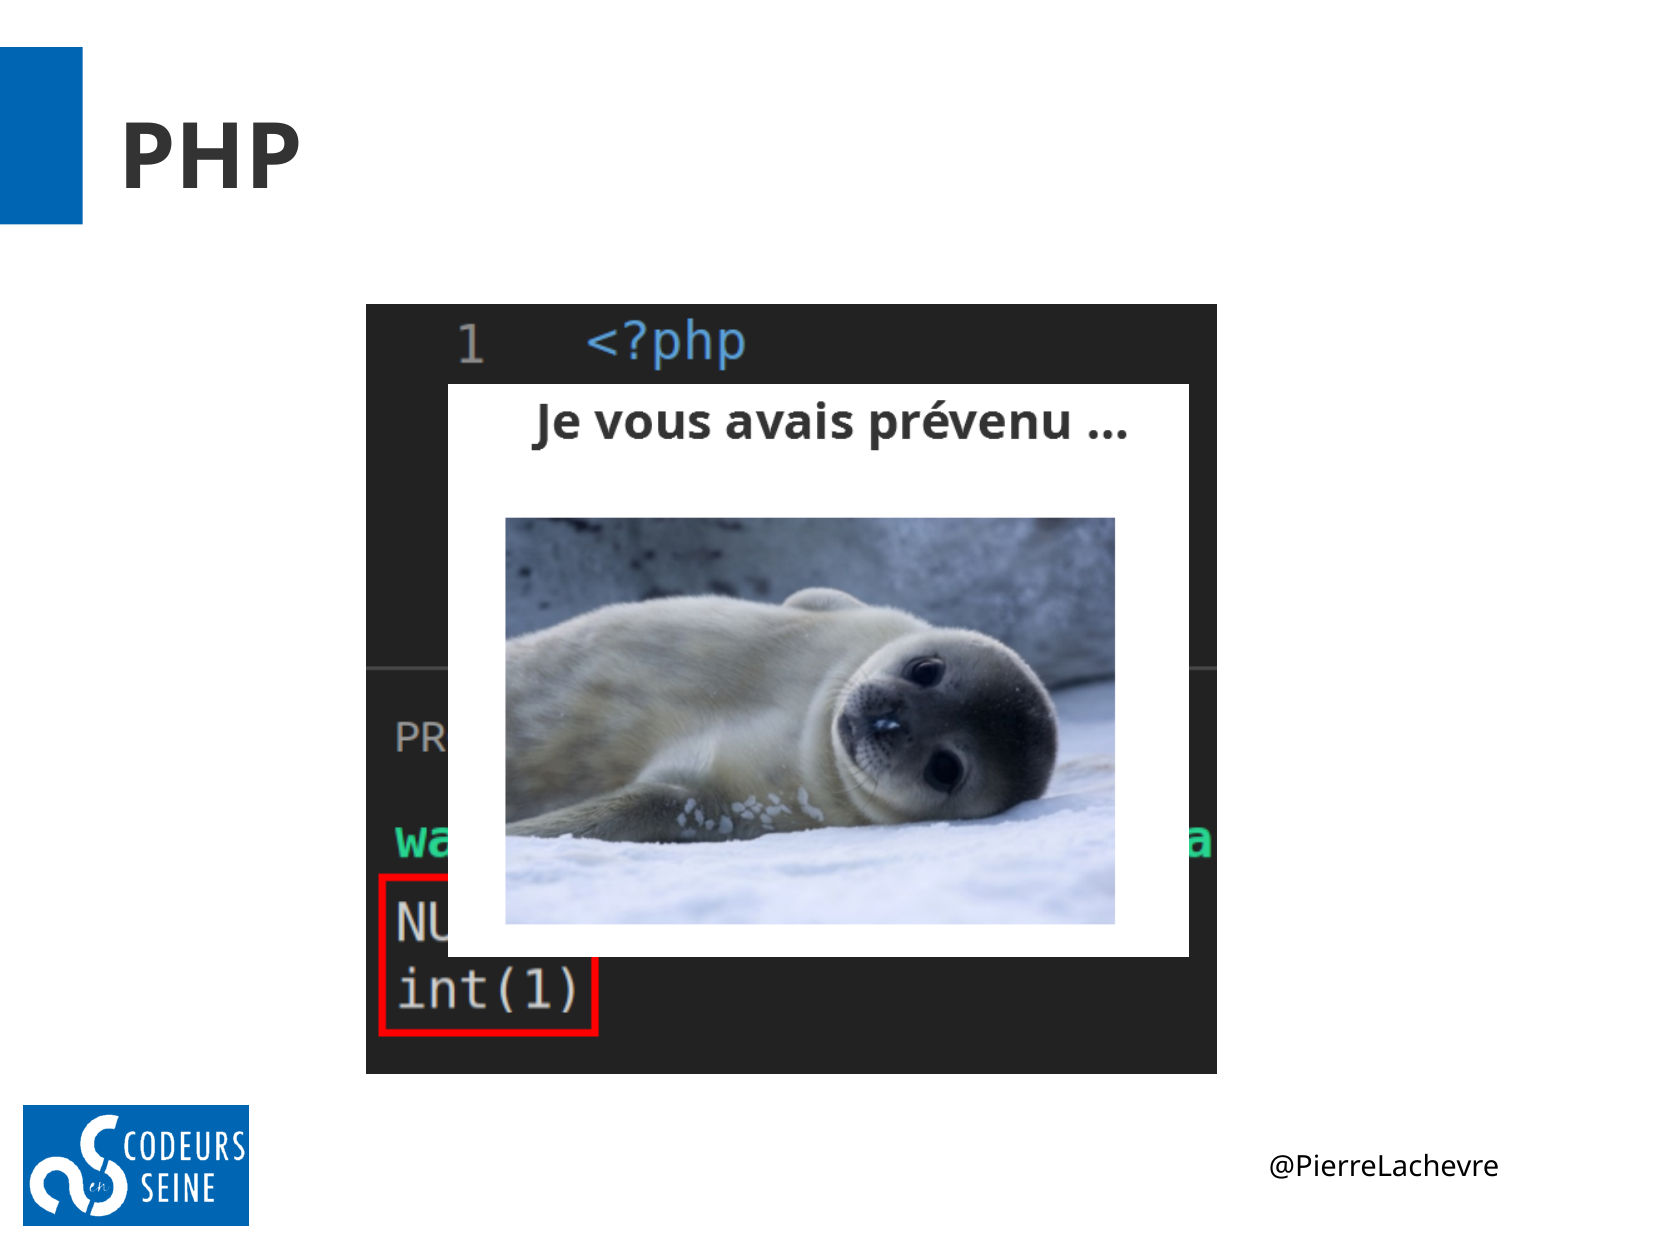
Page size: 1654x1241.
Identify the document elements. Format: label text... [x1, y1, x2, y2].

picture [366, 304, 1217, 1074]
title PHP [118, 49, 1571, 257]
picture [23, 1105, 249, 1226]
